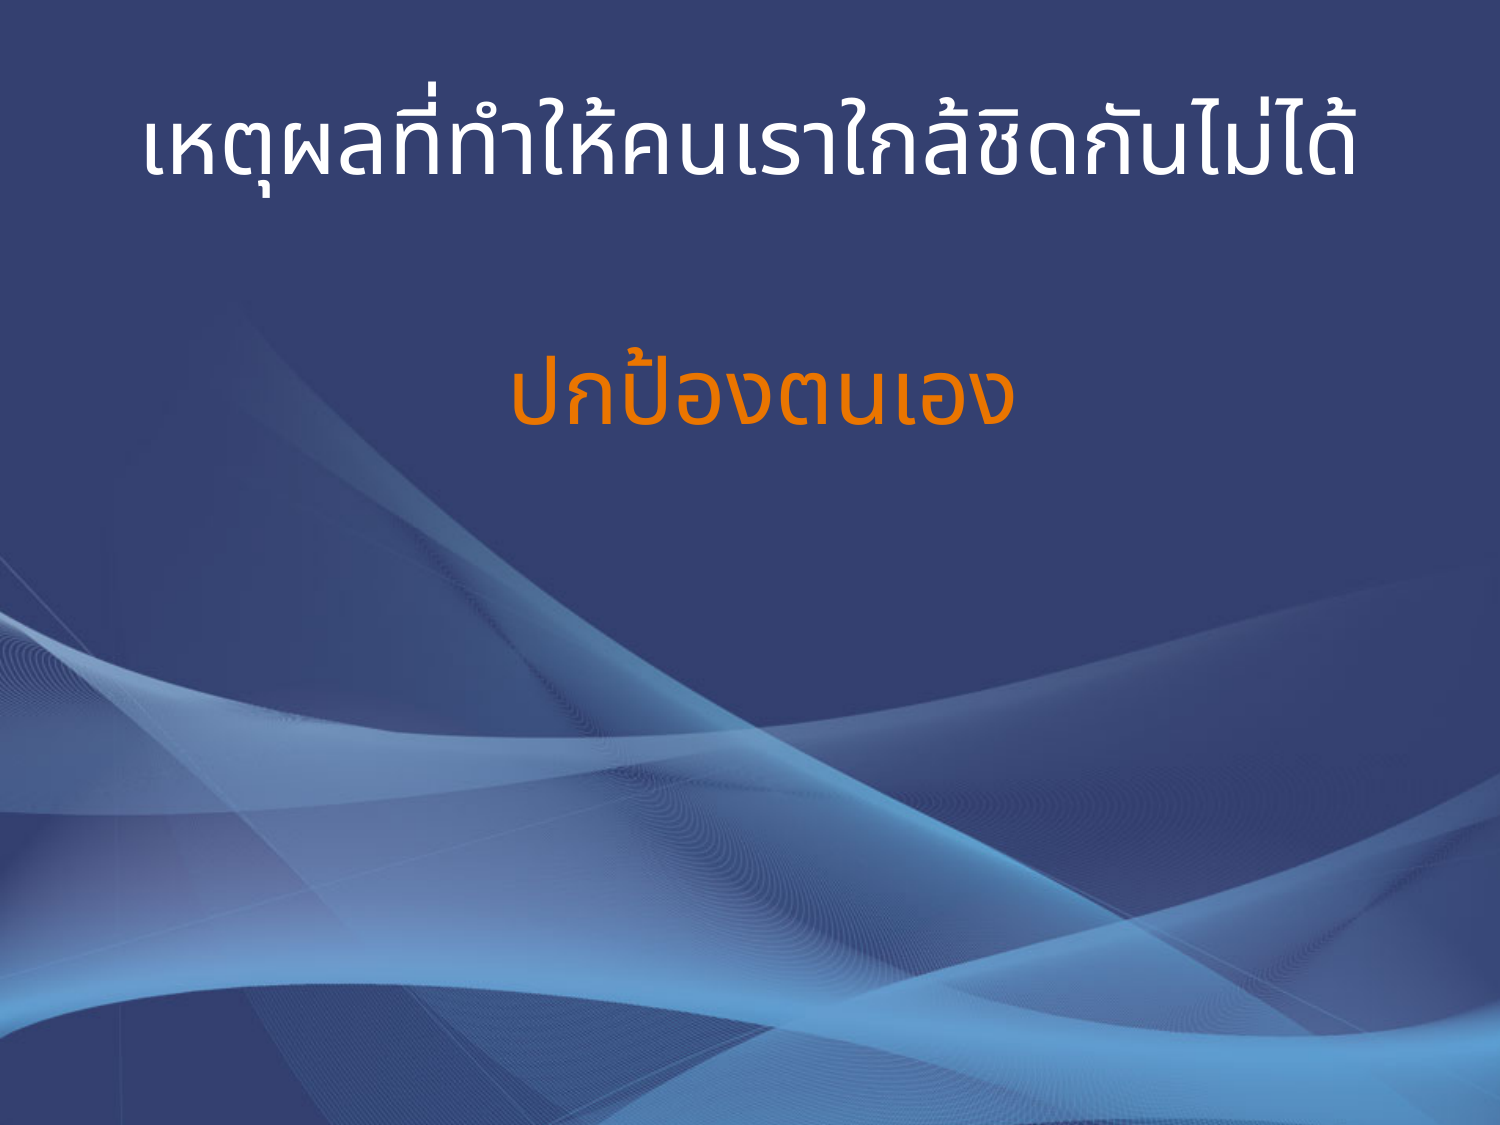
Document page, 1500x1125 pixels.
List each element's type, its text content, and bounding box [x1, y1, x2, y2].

picture [0, 0, 1500, 1125]
title เหตุผลที่ทำให้คนเราใกล้ชิดกันไม่ได้ [75, 45, 1426, 233]
title ปกป้องตนเอง [88, 295, 1439, 483]
